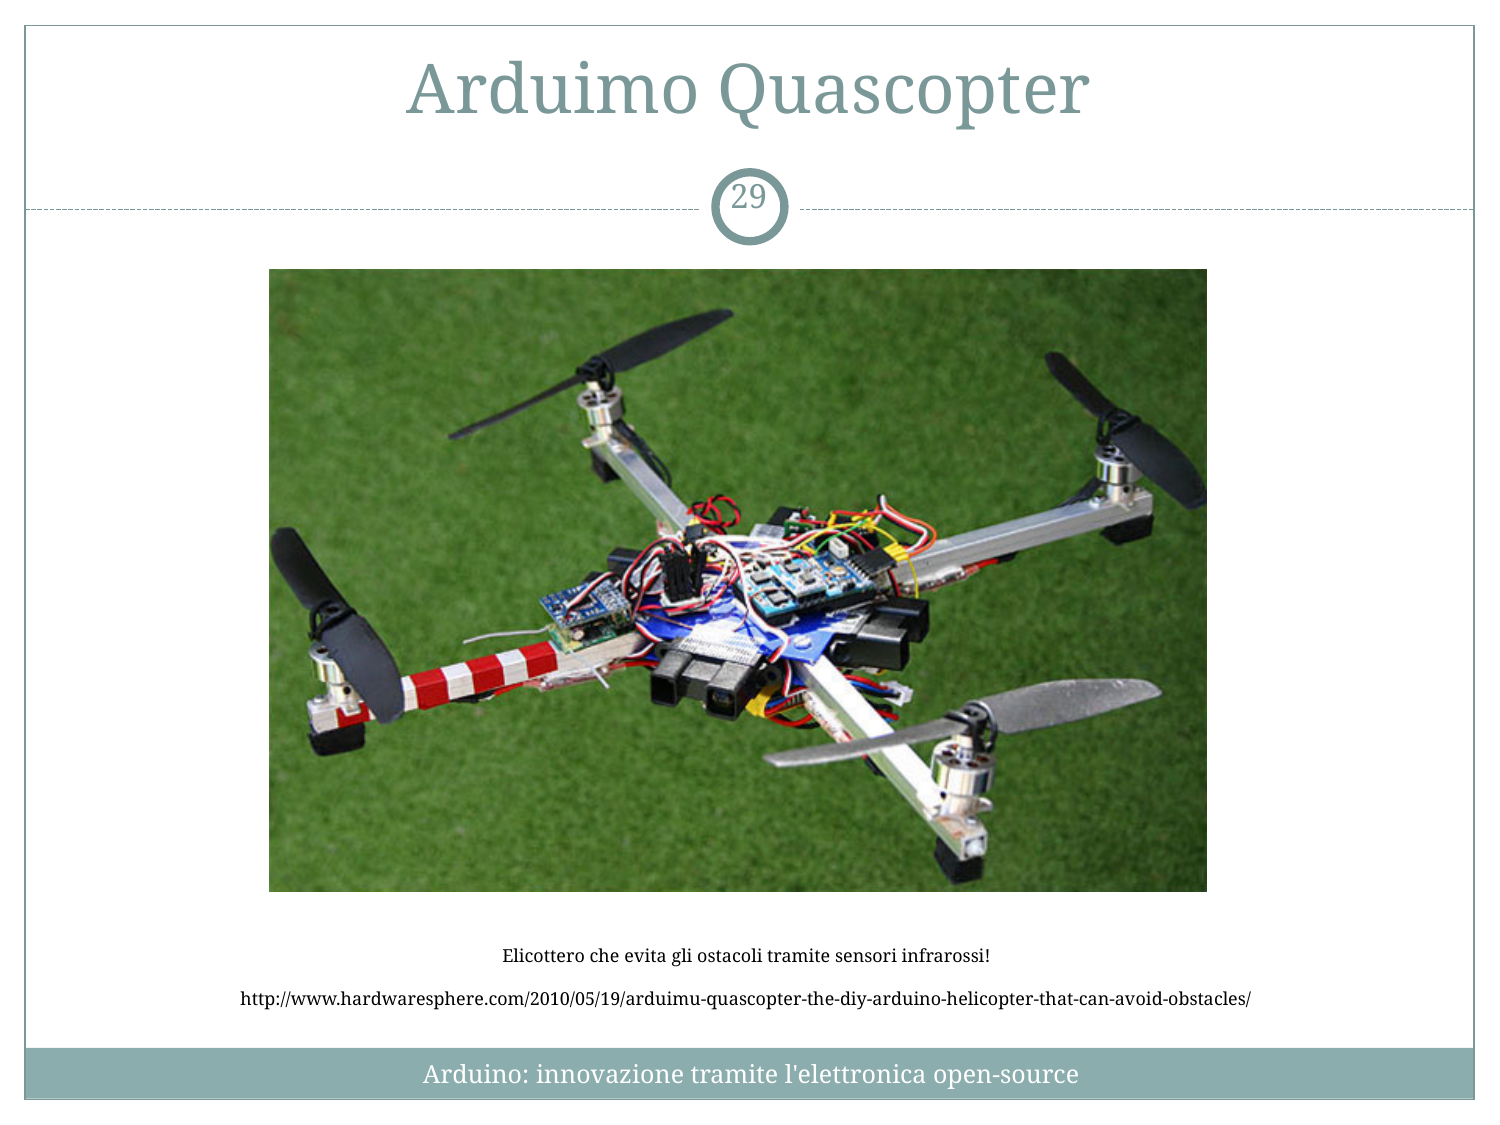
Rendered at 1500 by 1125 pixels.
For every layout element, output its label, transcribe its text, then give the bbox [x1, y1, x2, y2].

list Elicottero che evita gli ostacoli tramite sensori infrarossi! http://www.hardwaresphere.com/2010/05/19/arduimu-quascopter-the-diy-arduino-helicopter-that-can-avoid-obstacles/ [49, 937, 1445, 1020]
slide_number <numero> [715, 168, 791, 241]
footer Arduino: innovazione tramite l'elettronica open-source [50, 1051, 1454, 1112]
title Arduimo Quascopter [49, 37, 1450, 162]
picture [269, 269, 1207, 892]
